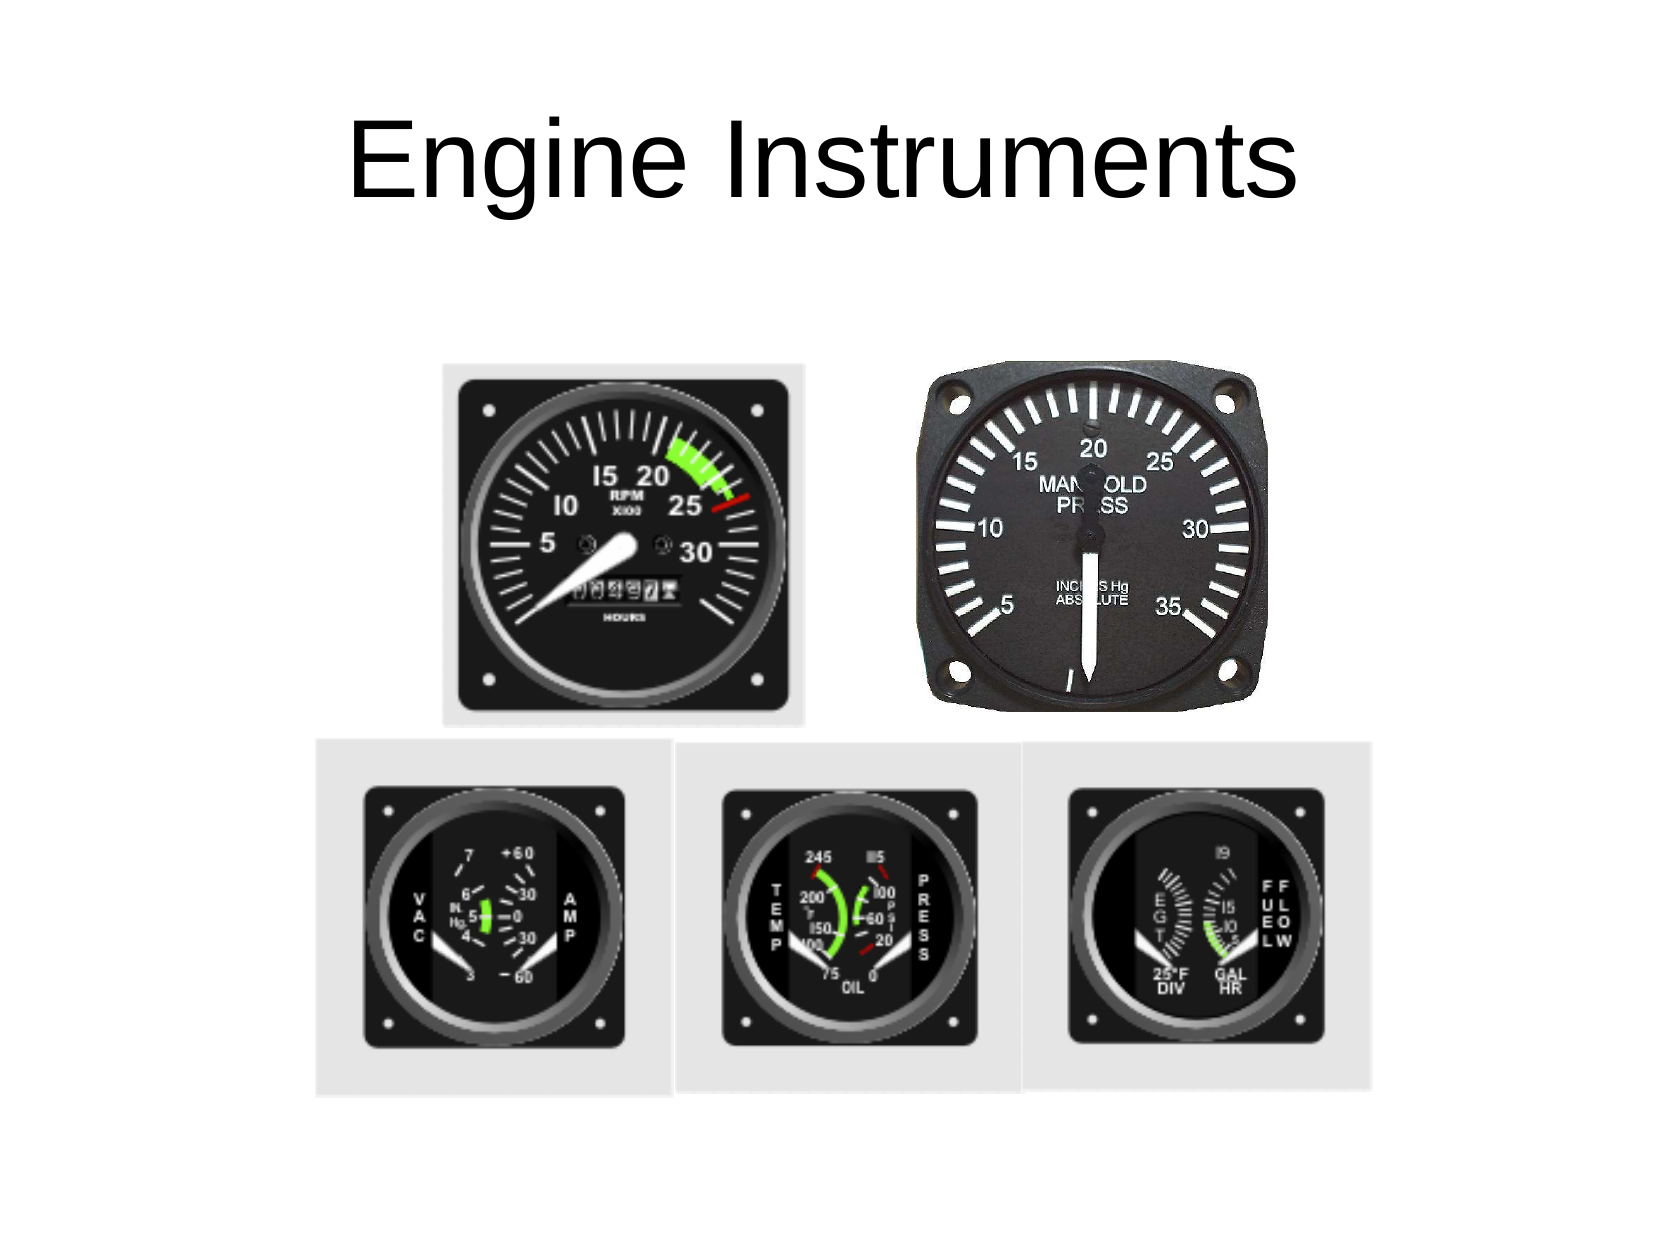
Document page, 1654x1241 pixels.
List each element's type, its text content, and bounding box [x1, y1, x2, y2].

title Engine Instruments [82, 16, 1571, 290]
picture [315, 738, 674, 1098]
picture [442, 363, 806, 728]
picture [916, 360, 1268, 712]
picture [675, 741, 1373, 1094]
